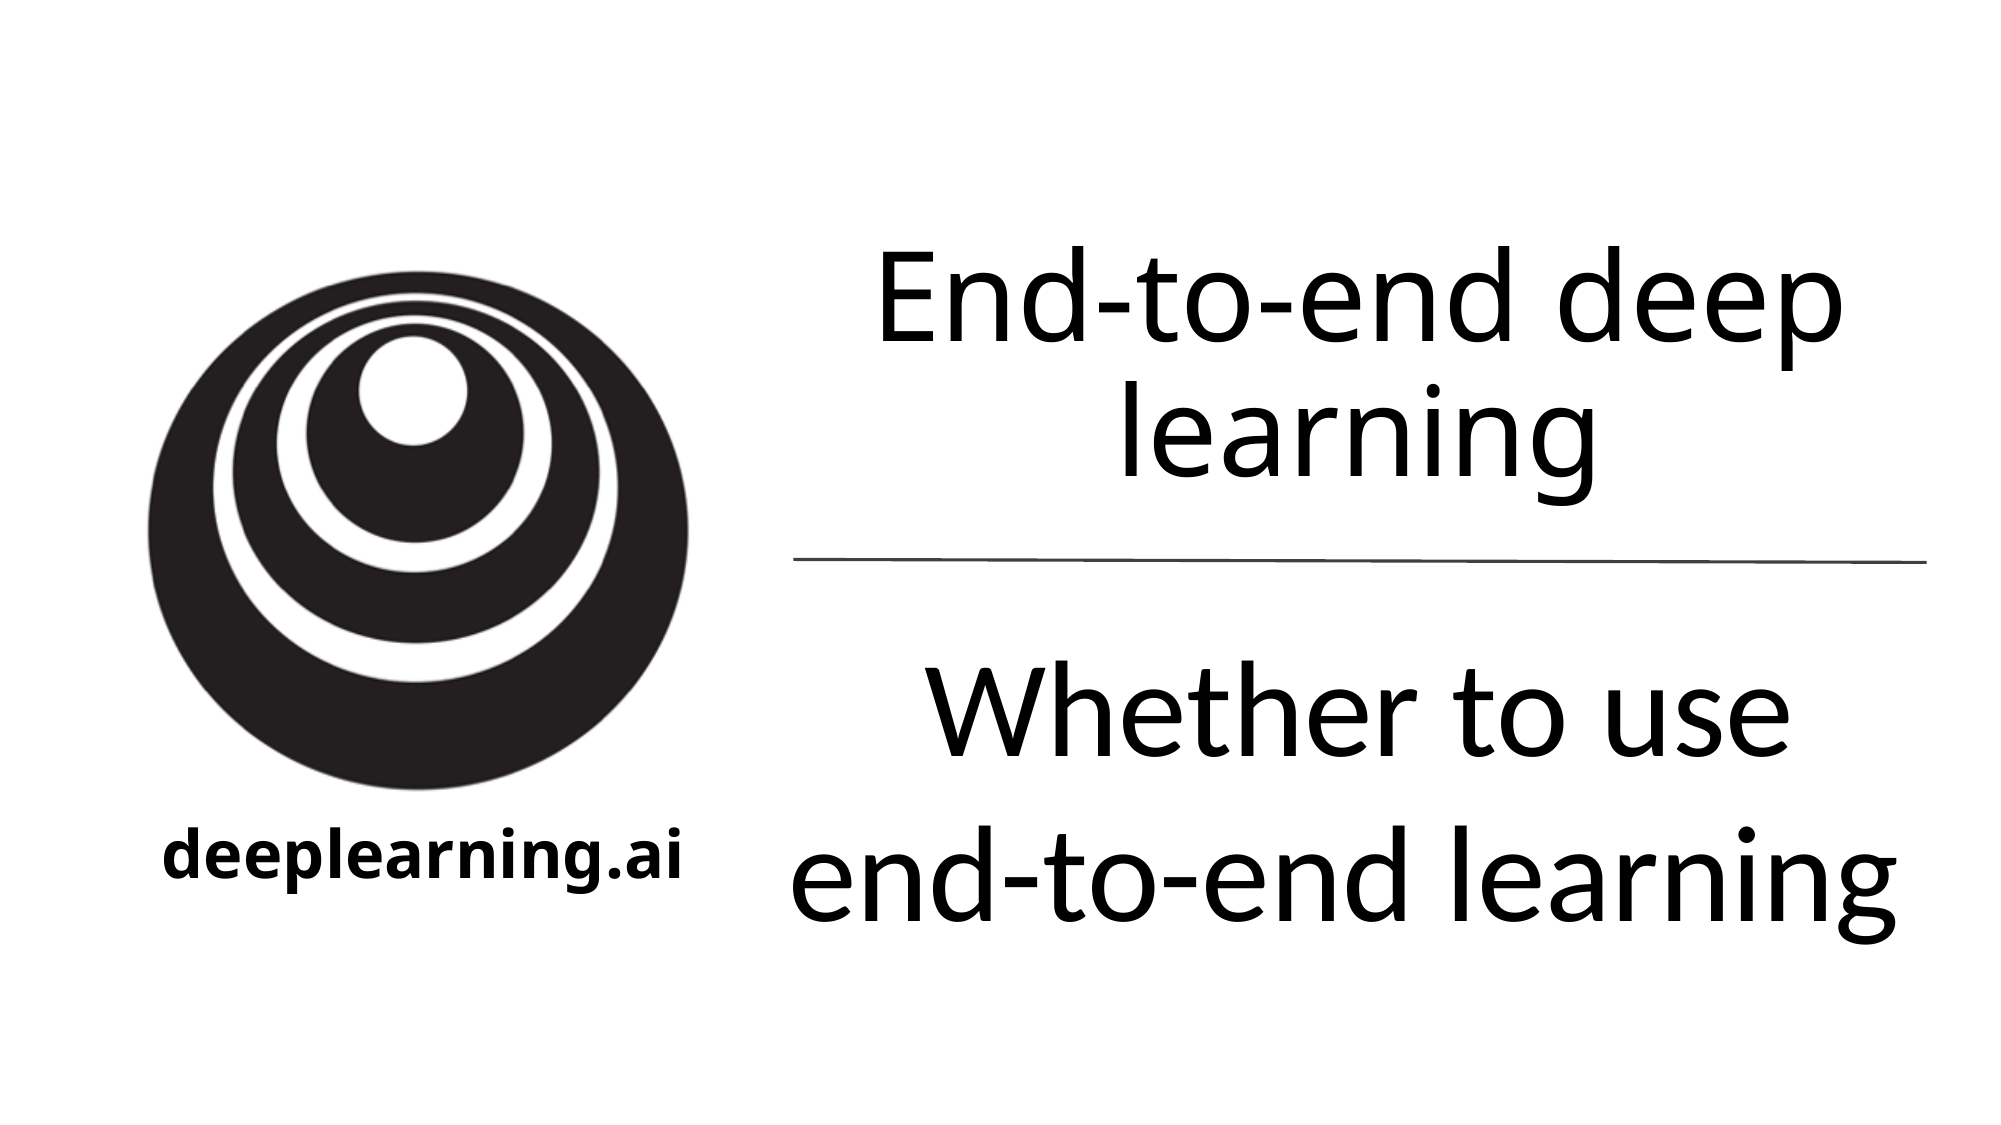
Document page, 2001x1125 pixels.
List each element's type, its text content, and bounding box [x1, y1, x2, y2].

title End-to-end deep learning [765, 210, 1955, 511]
text_box deeplearning.ai [56, 768, 763, 901]
text_box Whether to use end-to-end learning [763, 611, 1957, 960]
picture [108, 234, 739, 768]
text_box [179, 194, 669, 702]
